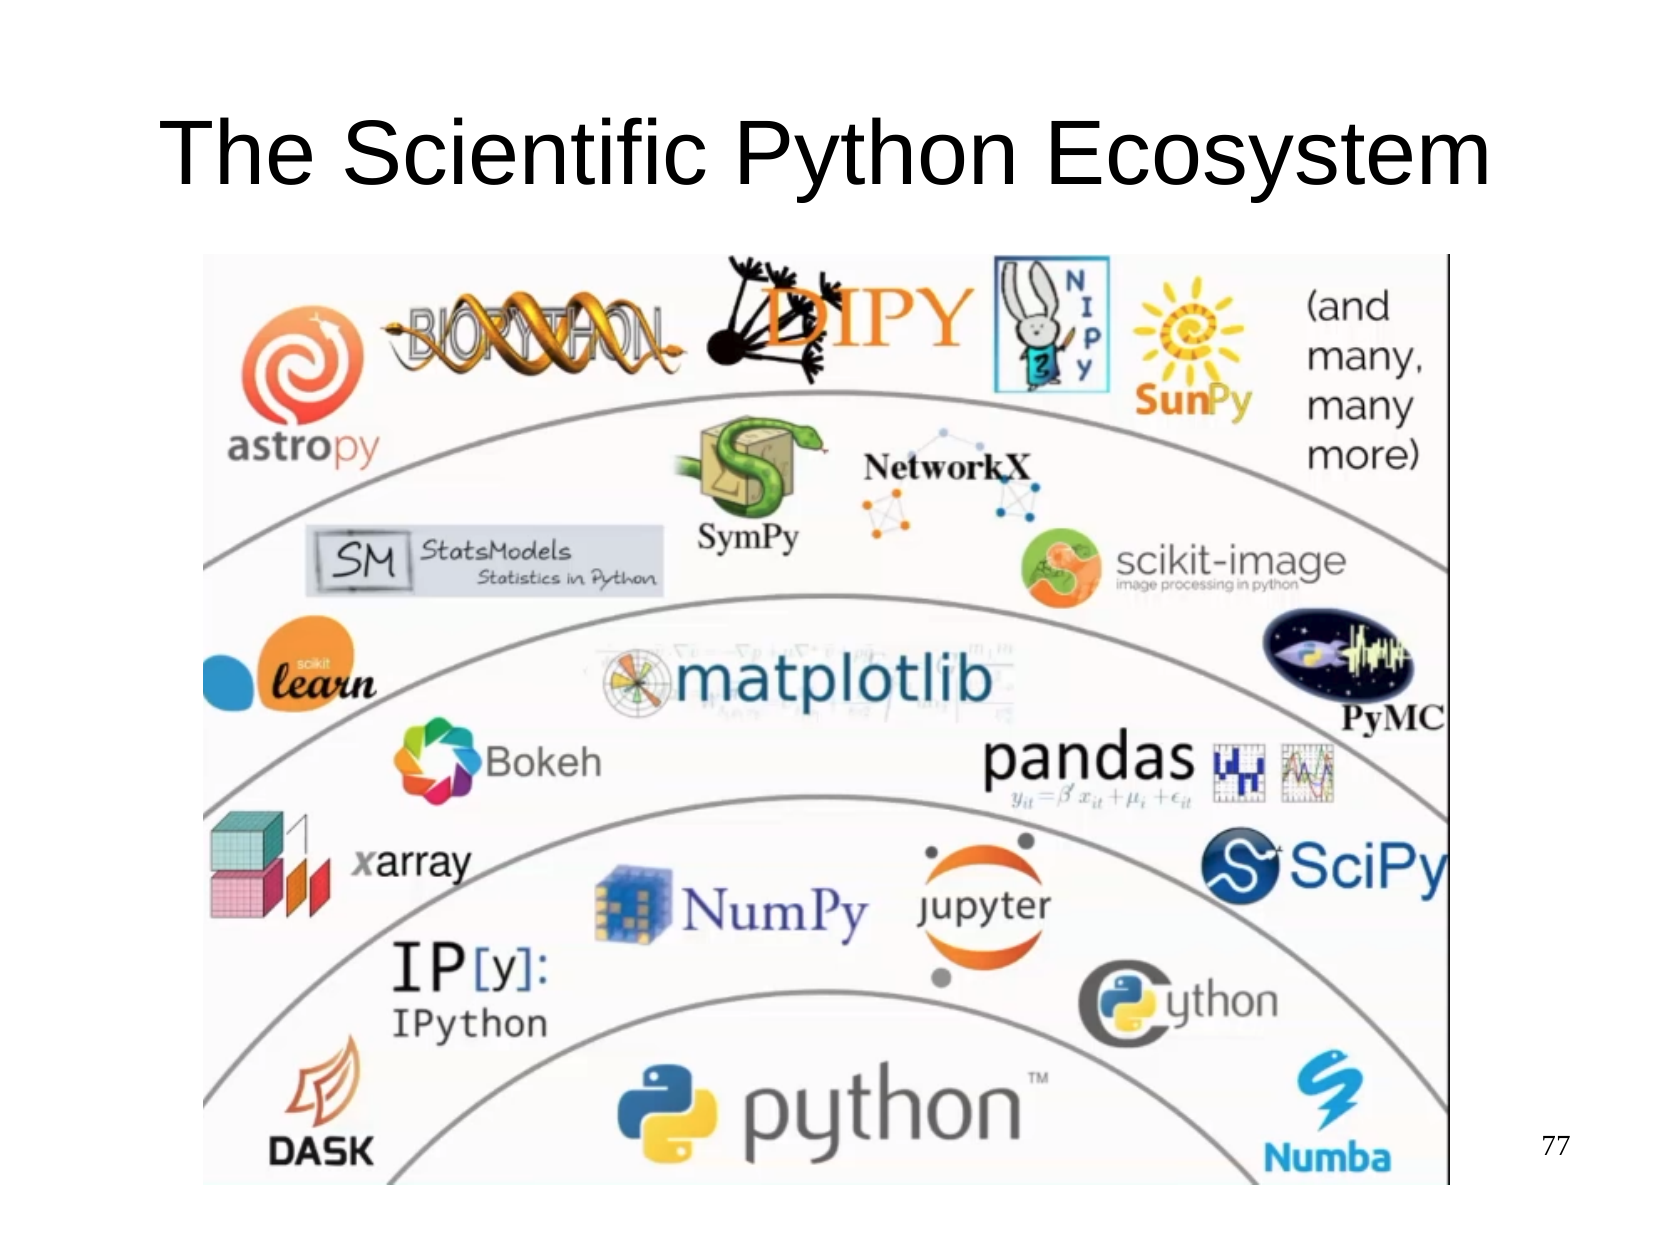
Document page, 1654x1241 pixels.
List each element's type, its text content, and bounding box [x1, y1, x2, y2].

title The Scientific Python Ecosystem [82, 49, 1571, 257]
picture [203, 254, 1450, 1186]
